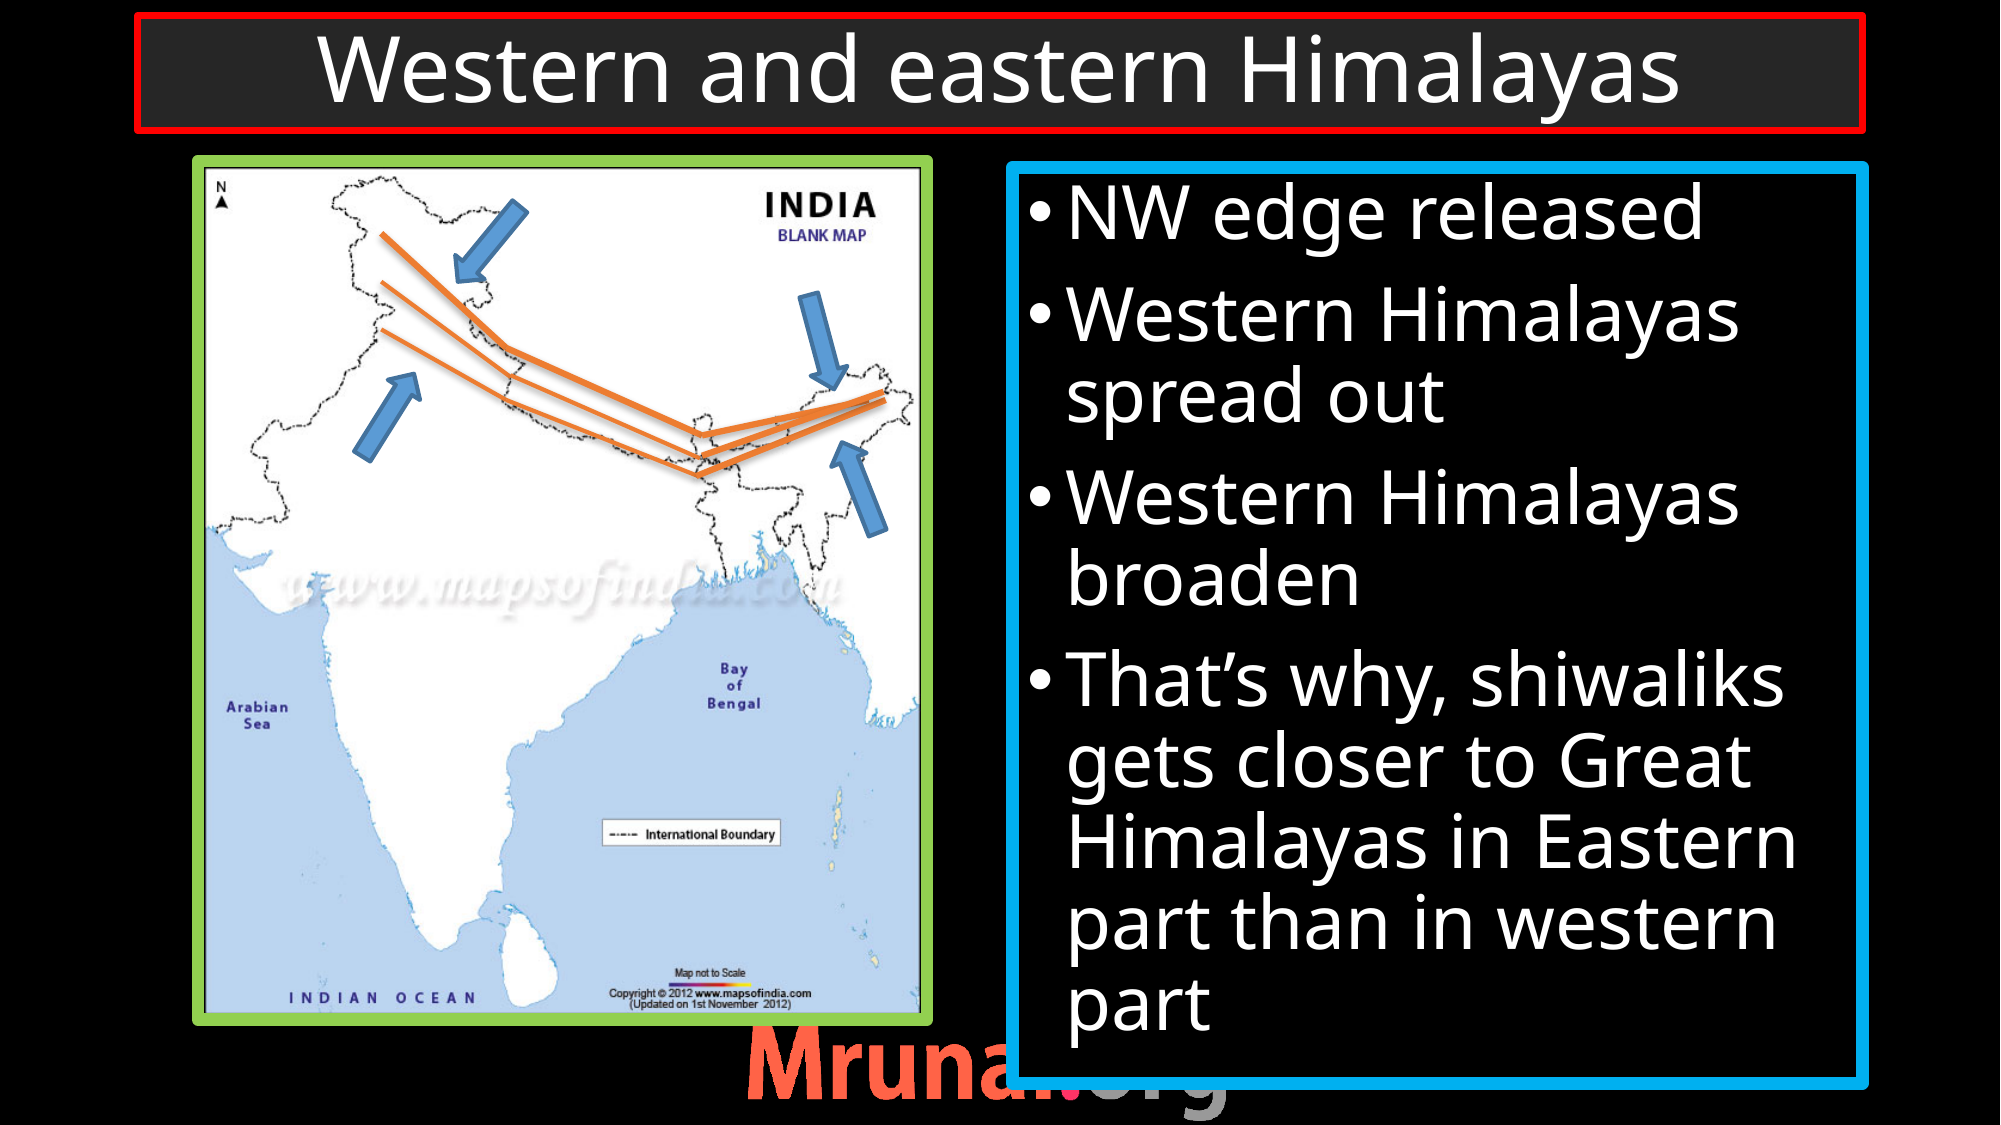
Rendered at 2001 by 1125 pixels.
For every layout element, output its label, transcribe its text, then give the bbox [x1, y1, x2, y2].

text_box [831, 442, 887, 537]
list NW edge released Western Himalayas spread out Western Himalayas broaden That’s why, shiwaliks gets closer to Great Himalayas in Eastern part than in western part [1012, 167, 1863, 1084]
text_box [799, 292, 848, 390]
picture [204, 167, 921, 1014]
title Western and eastern Himalayas [137, 15, 1863, 131]
picture [741, 1005, 1230, 1125]
text_box [354, 373, 421, 462]
text_box [455, 200, 528, 282]
